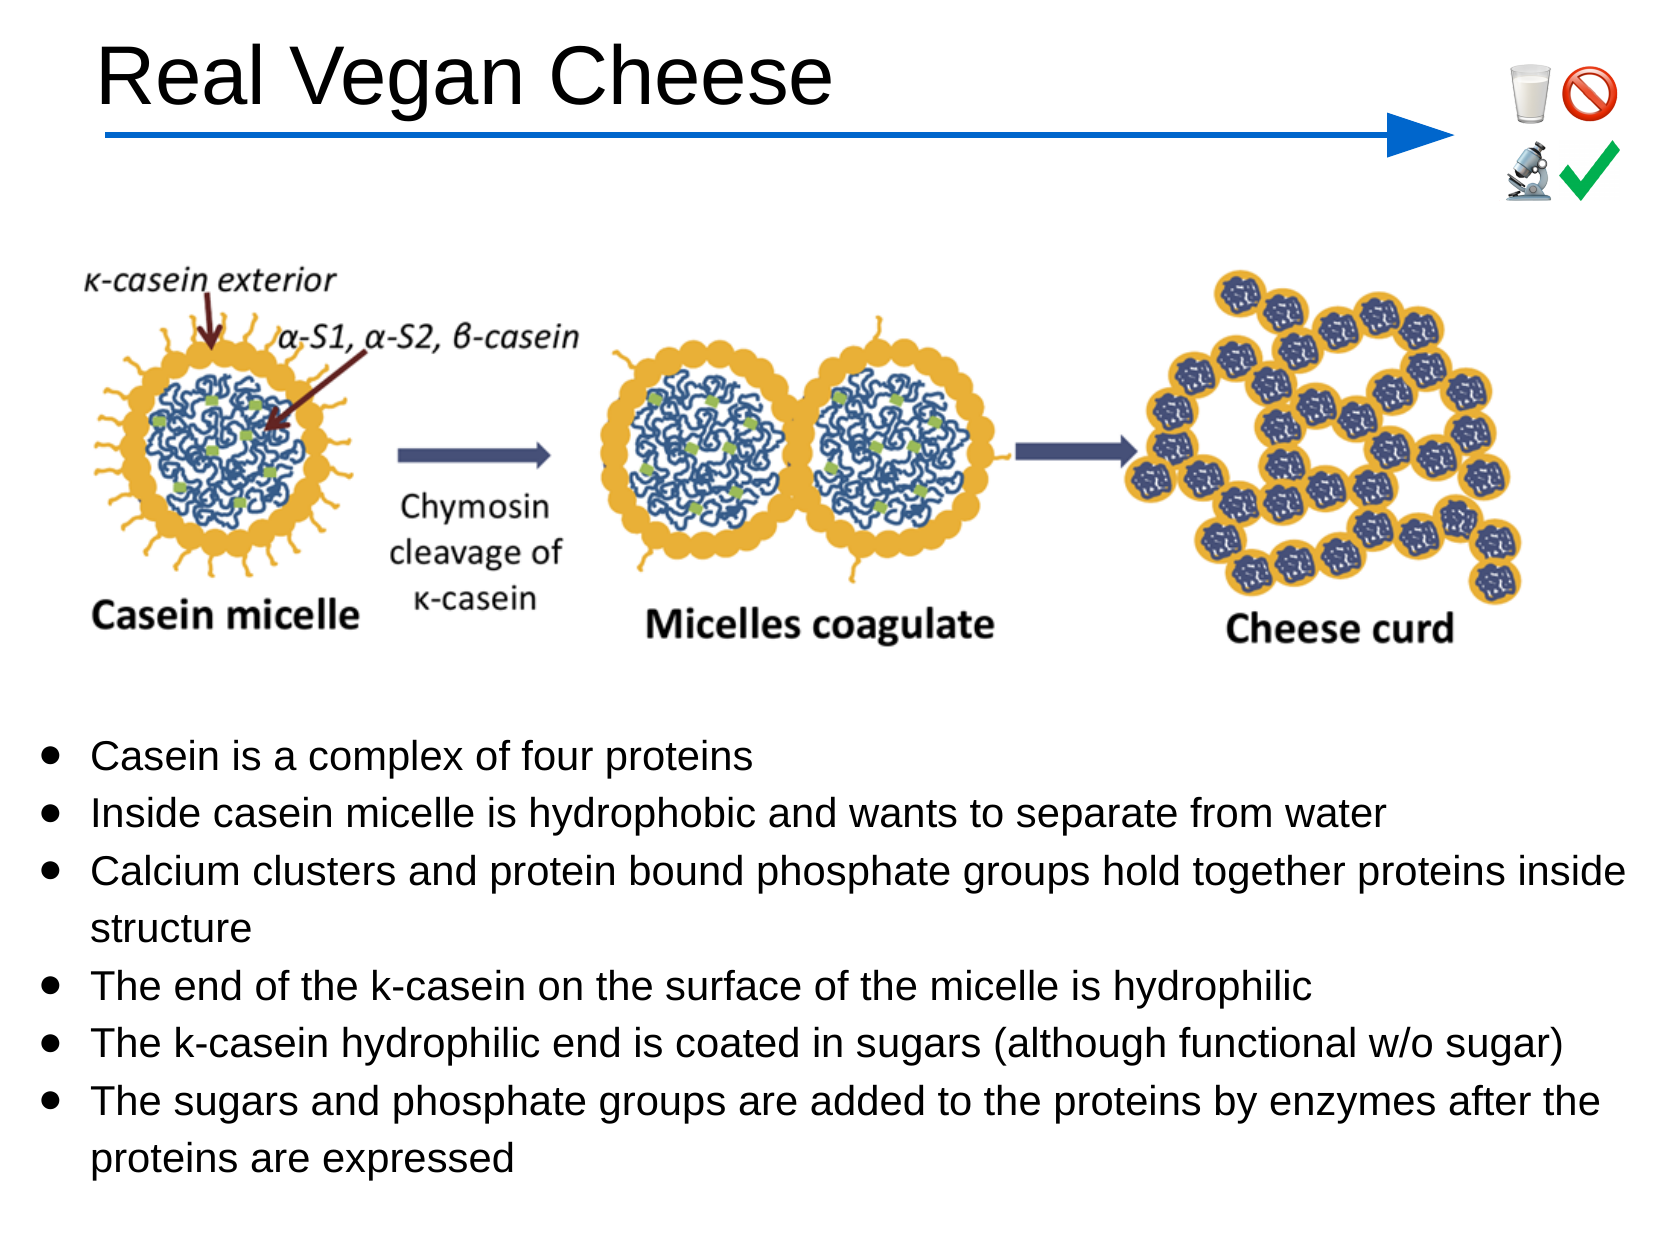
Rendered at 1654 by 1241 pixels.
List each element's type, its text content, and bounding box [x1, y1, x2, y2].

text_box Real Vegan Cheese [63, 5, 1380, 240]
picture [1499, 63, 1620, 124]
picture [1499, 140, 1620, 201]
picture [74, 255, 1538, 671]
text_box Casein is a complex of four proteins Inside casein micelle is hydrophobic and wants to separate from water Calcium clusters and protein bound phosphate groups hold together proteins inside structure The end of the k-casein on the surface of the micelle is hydrophilic The k-casein hydrophilic end is coated in sugars (although functional w/o sugar) The sugars and phosphate groups are added to the proteins by enzymes after the proteins are expressed [0, 706, 1653, 790]
